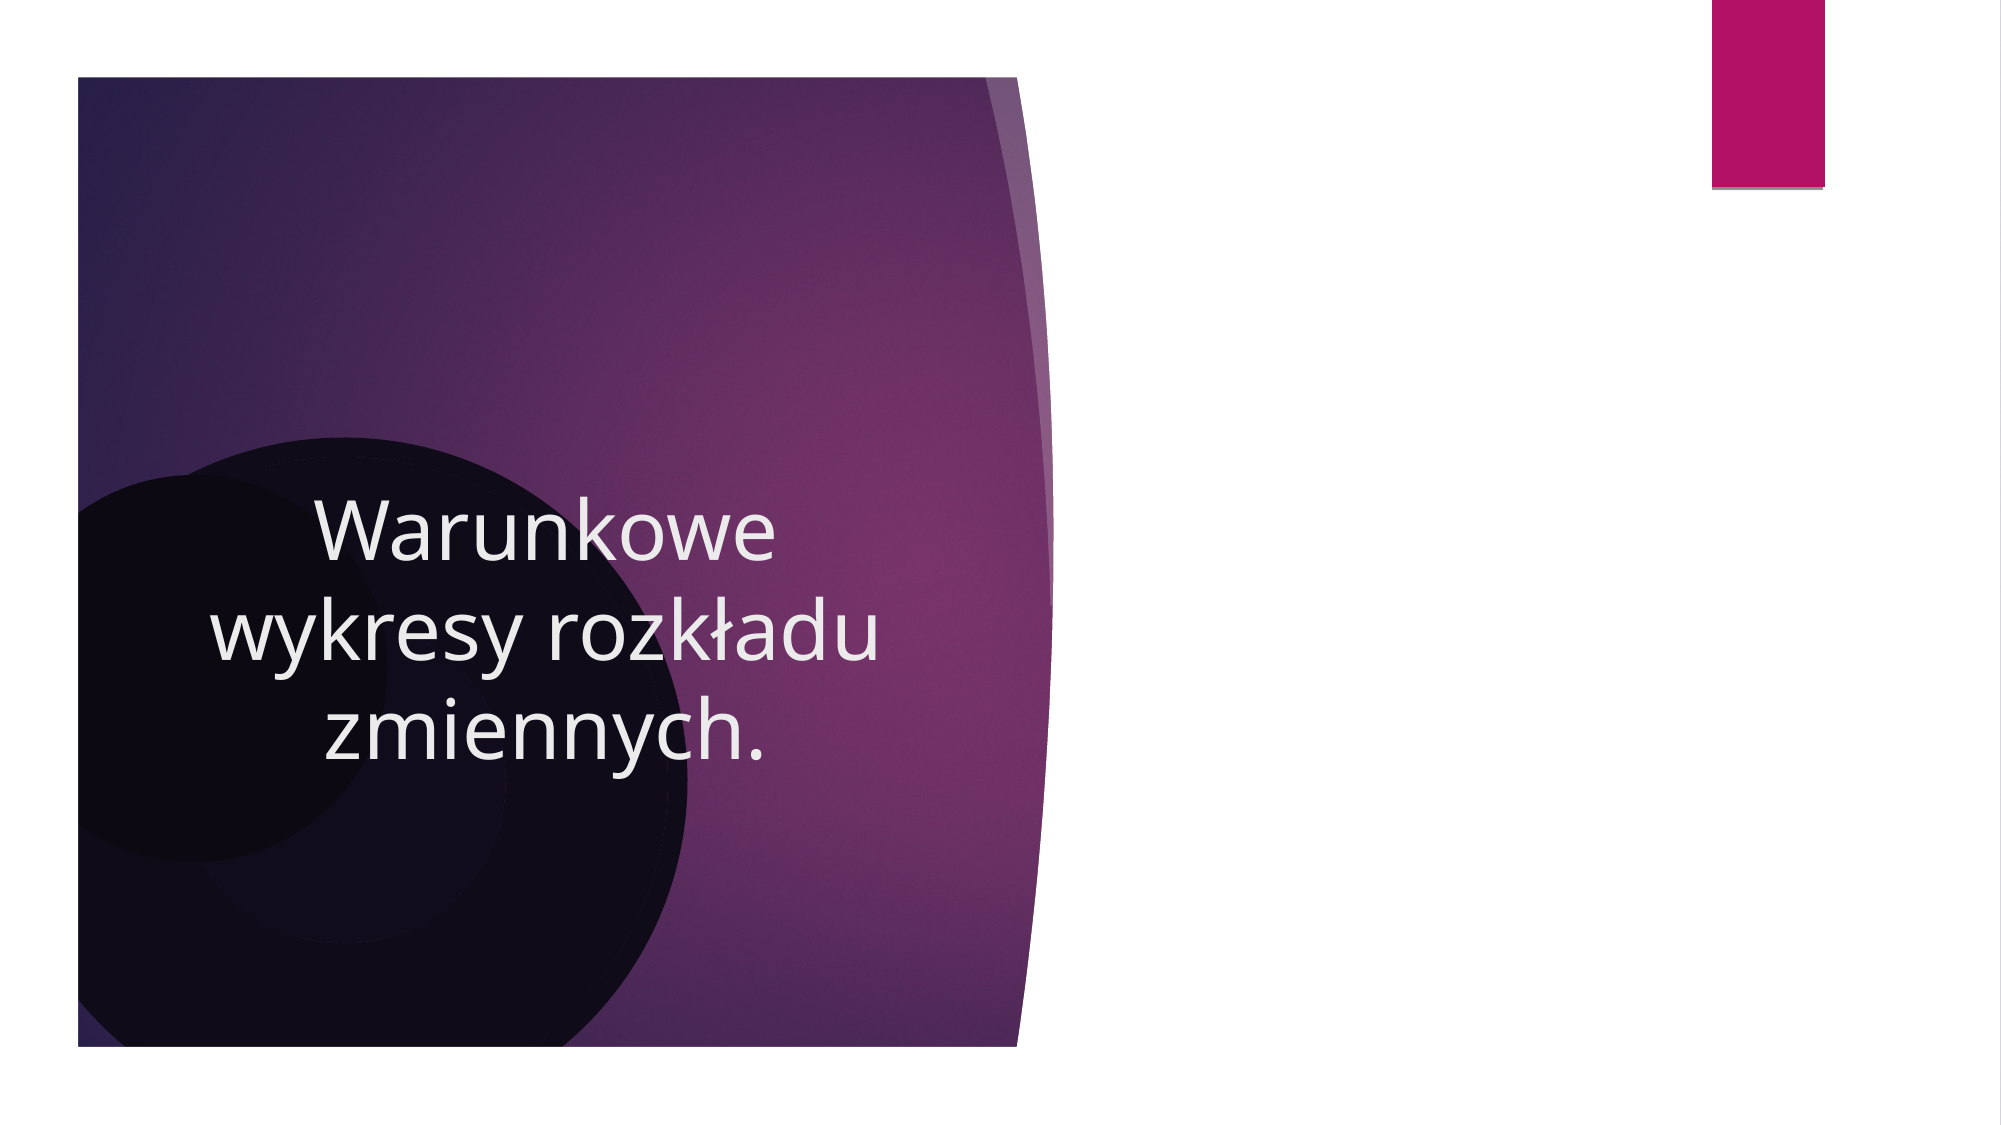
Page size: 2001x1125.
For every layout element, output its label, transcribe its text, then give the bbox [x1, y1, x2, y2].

title Warunkowe wykresy rozkładu zmiennych. [189, 439, 904, 814]
